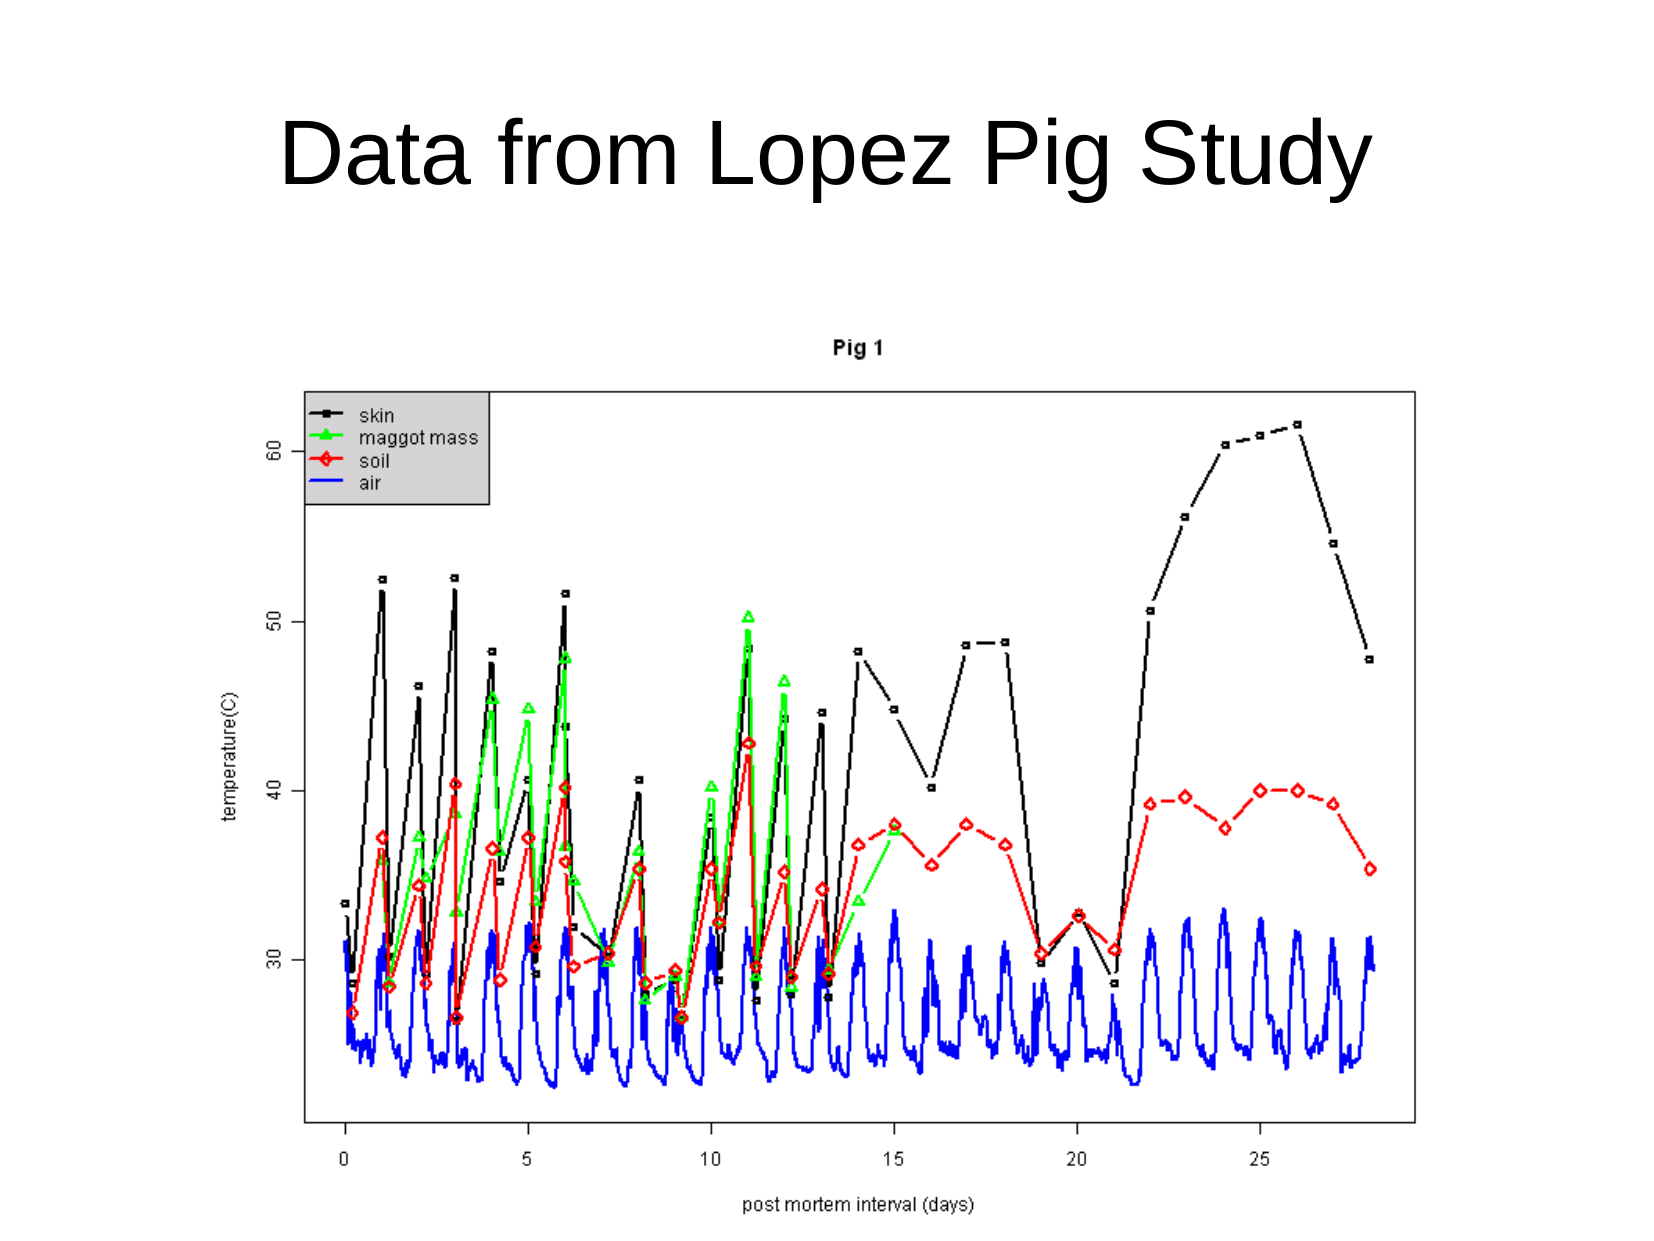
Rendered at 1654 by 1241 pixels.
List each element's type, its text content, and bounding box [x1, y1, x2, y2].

title Data from Lopez Pig Study [82, 56, 1571, 250]
picture [212, 299, 1463, 1238]
